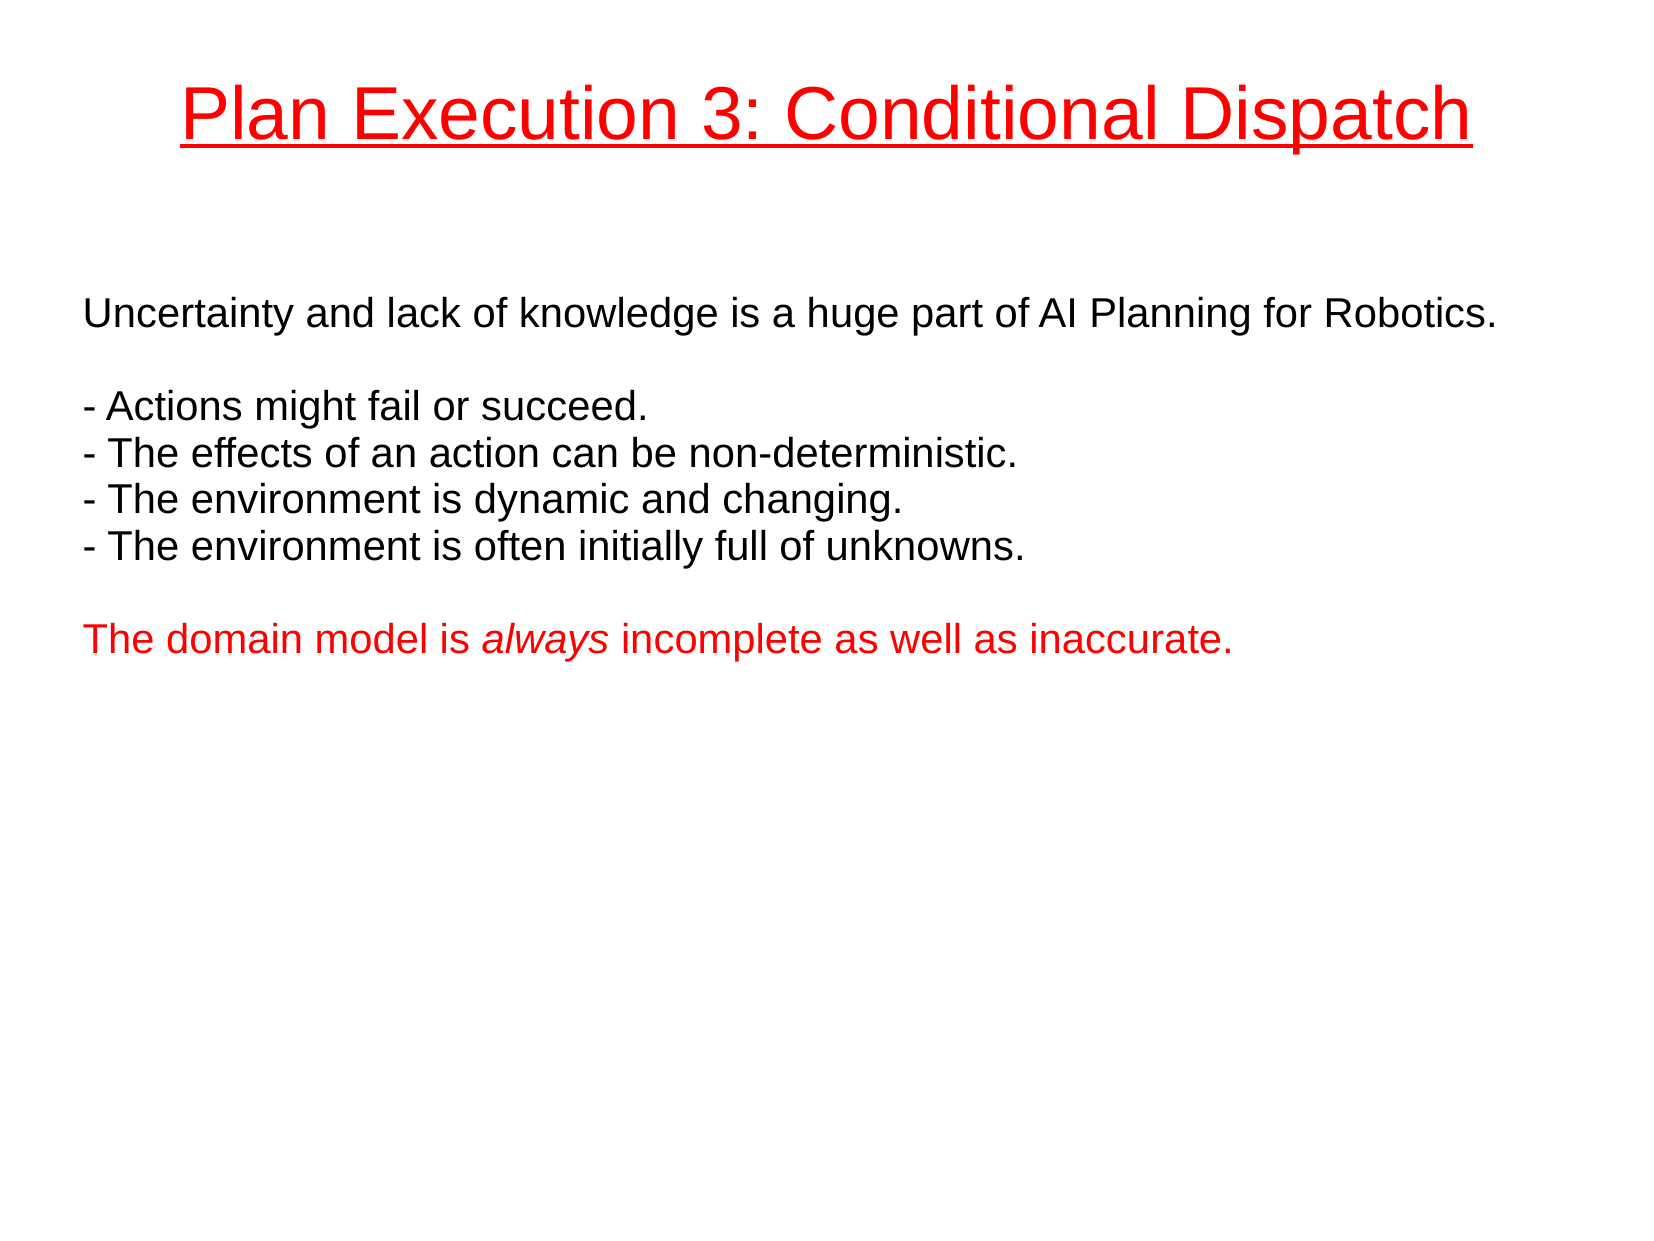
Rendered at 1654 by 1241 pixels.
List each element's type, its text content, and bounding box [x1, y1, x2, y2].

subtitle Uncertainty and lack of knowledge is a huge part of AI Planning for Robotics. - Actions might fail or succeed. - The effects of an action can be non-deterministic. - The environment is dynamic and changing. - The environment is often initially full of unknowns. The domain model is always incomplete as well as inaccurate. [82, 290, 1512, 1010]
title Plan Execution 3: Conditional Dispatch [82, 49, 1571, 178]
